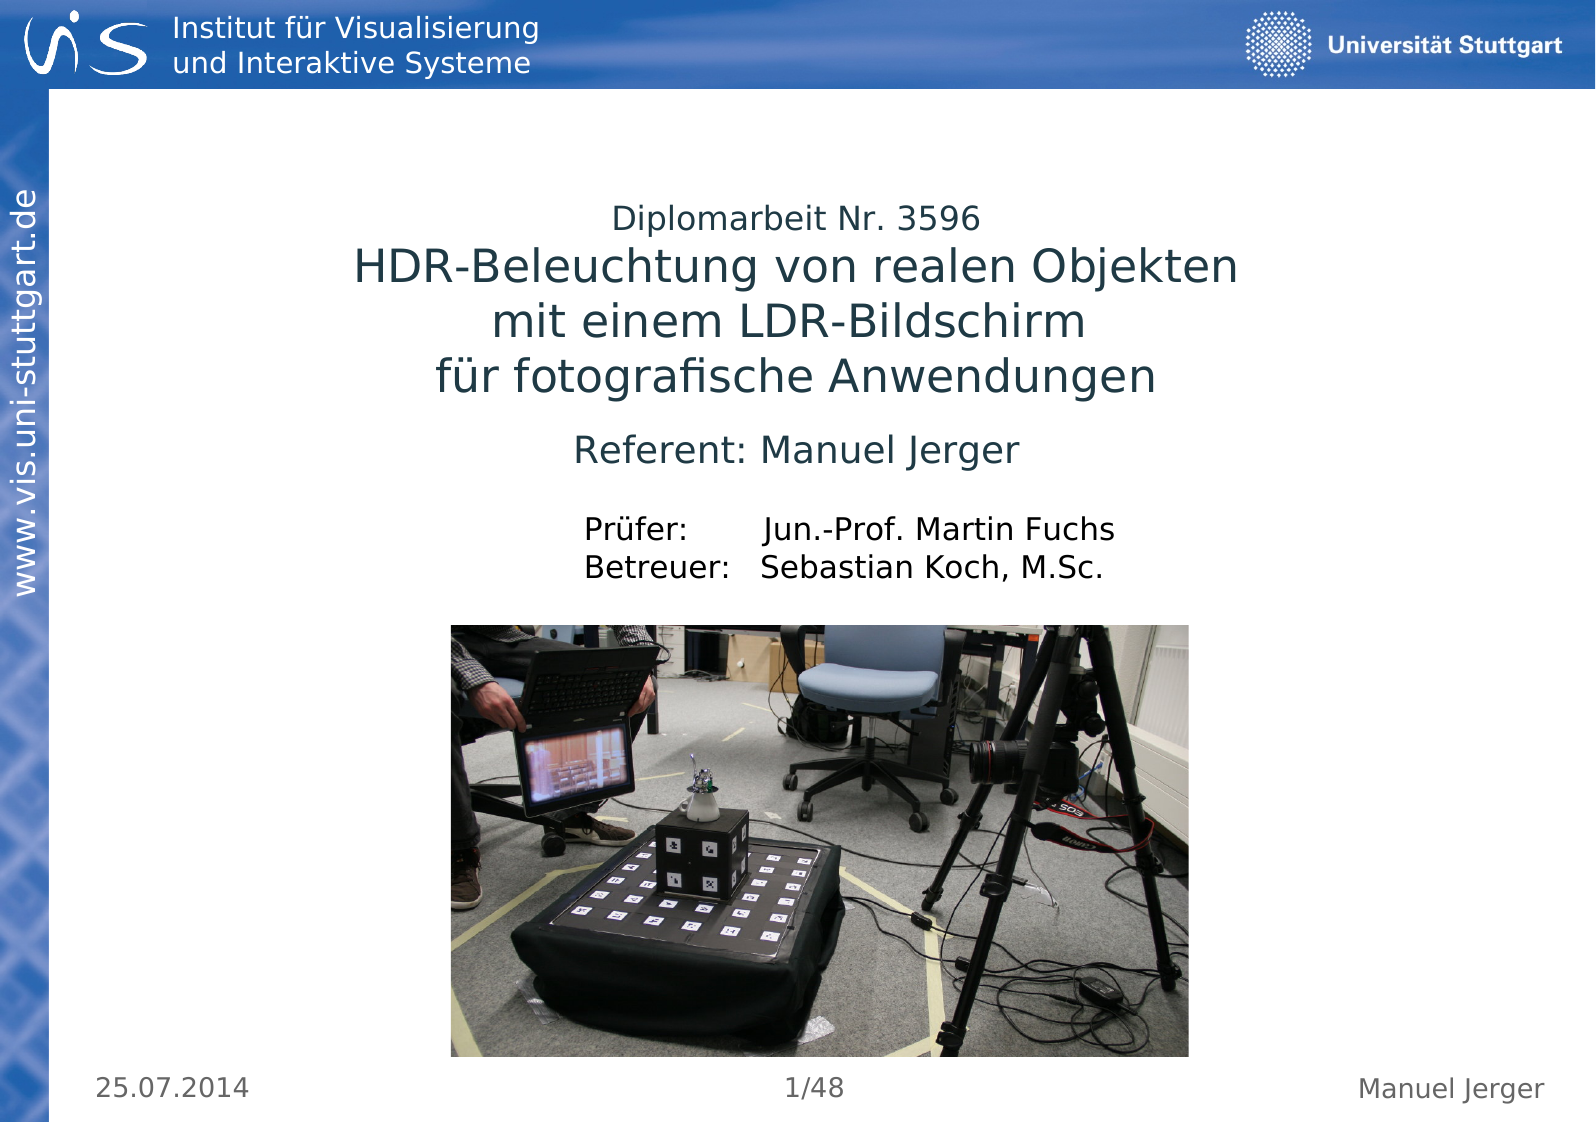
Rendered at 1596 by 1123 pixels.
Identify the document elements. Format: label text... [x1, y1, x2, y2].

text_box Prüfer: Jun.-Prof. Martin Fuchs Betreuer: Sebastian Koch, M.Sc. [568, 501, 1136, 625]
picture [24, 0, 1596, 89]
picture [450, 625, 1189, 1057]
picture [0, 0, 49, 1122]
title Diplomarbeit Nr. 3596 HDR-Beleuchtung von realen Objekten mit einem LDR-Bildschirm für fotografische Anwendungen Referent: Manuel Jerger [129, 188, 1464, 1016]
